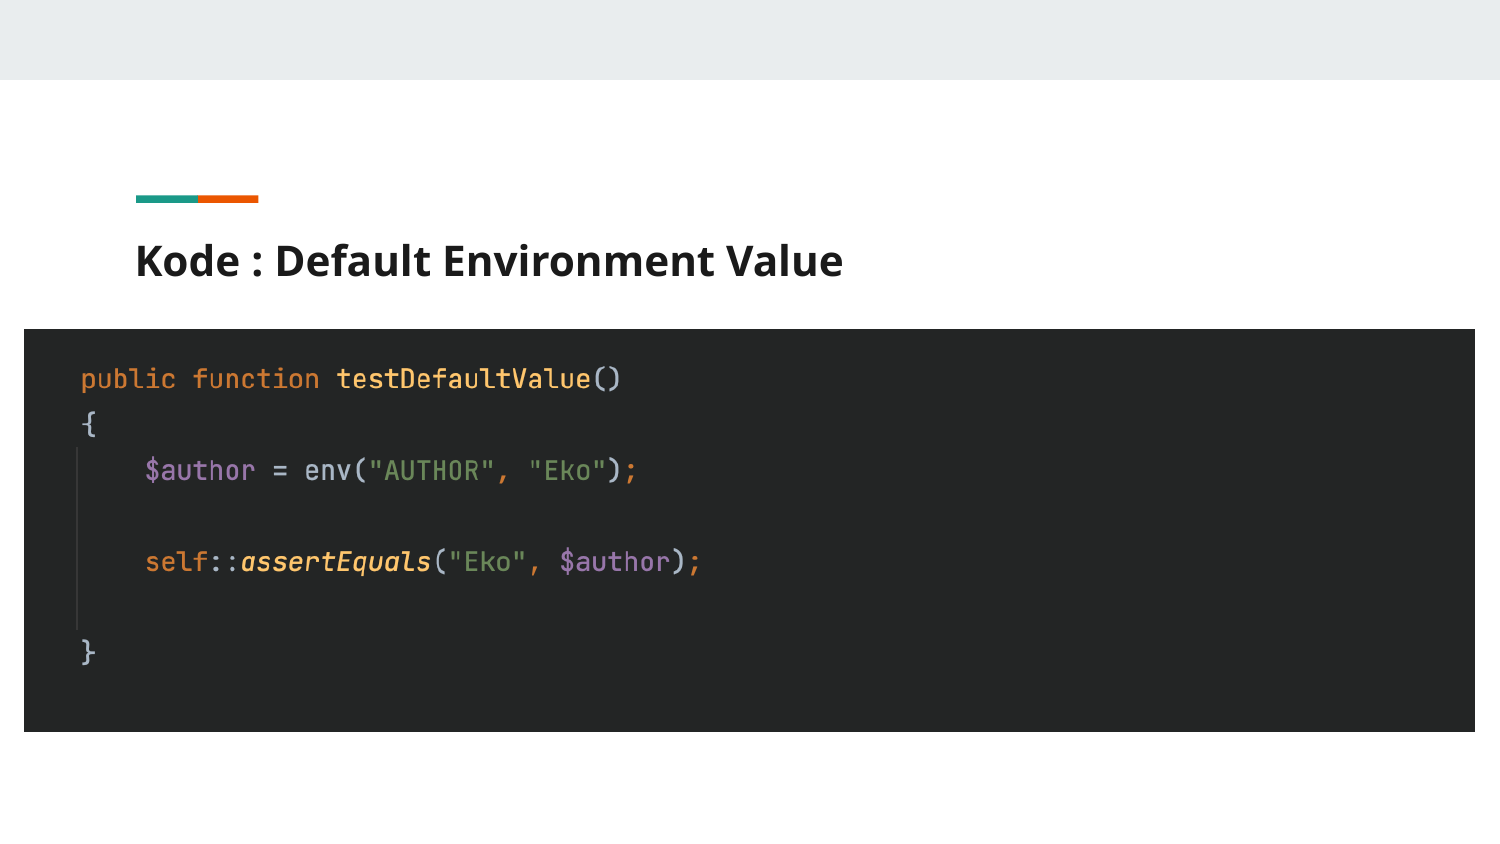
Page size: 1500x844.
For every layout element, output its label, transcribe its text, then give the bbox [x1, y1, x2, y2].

title Kode : Default Environment Value [119, 216, 1381, 305]
picture [24, 329, 1475, 732]
